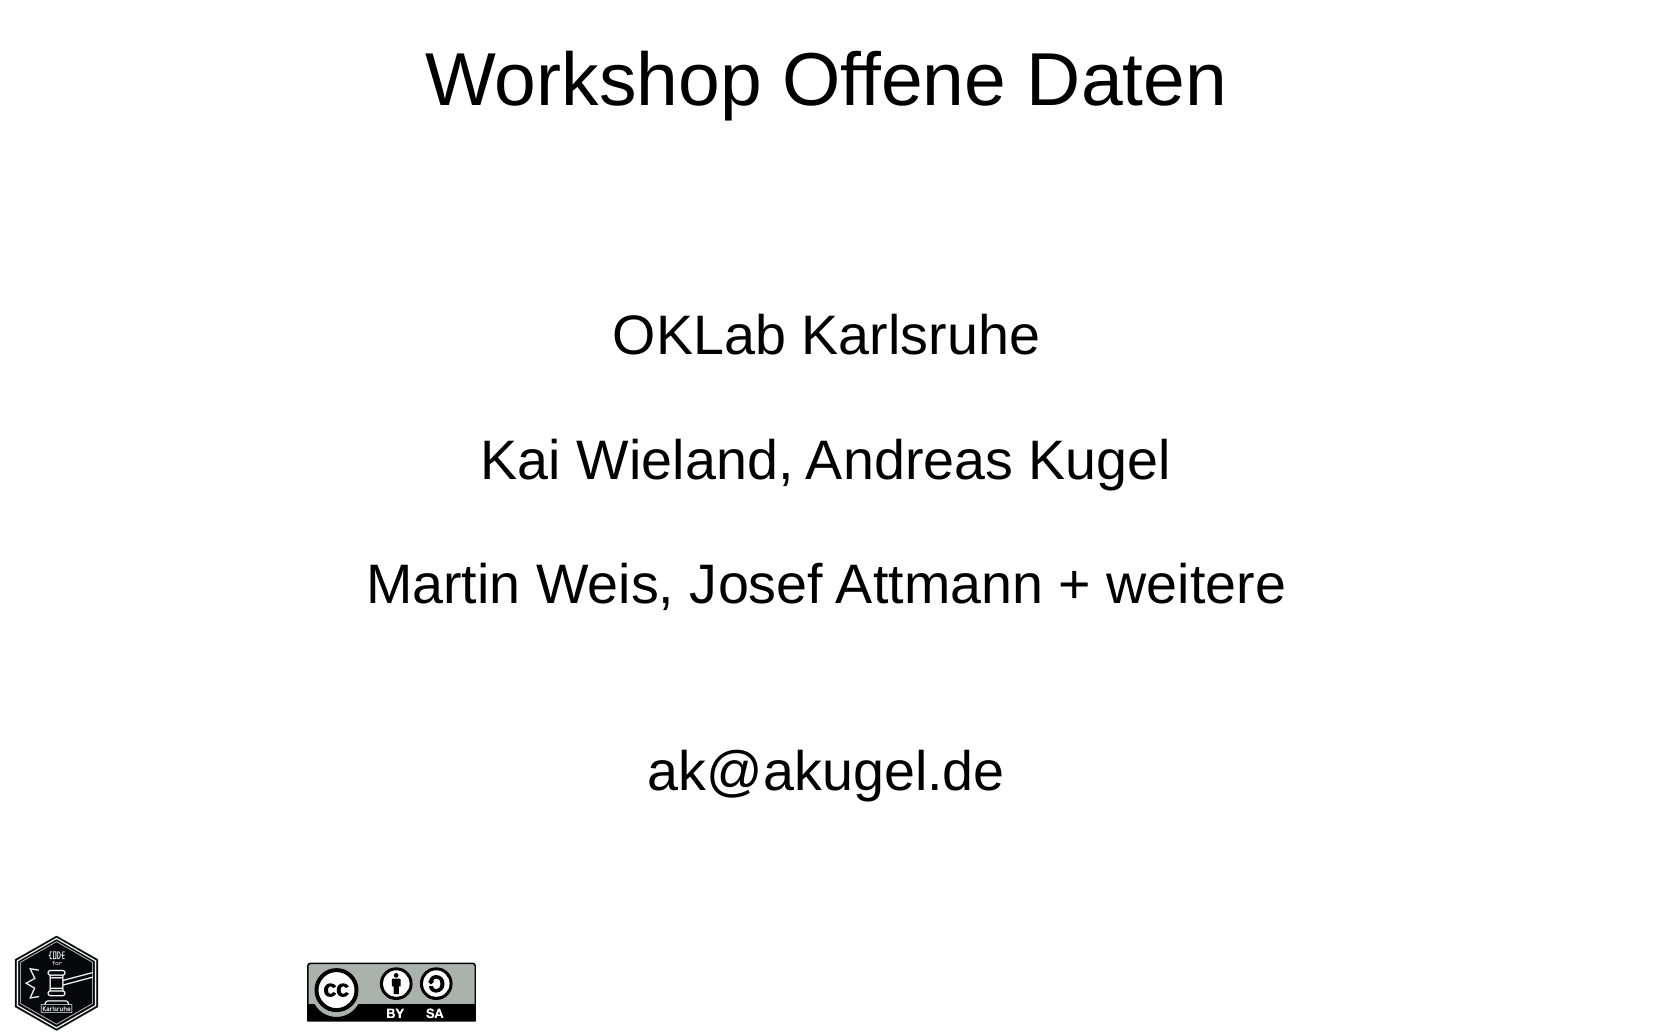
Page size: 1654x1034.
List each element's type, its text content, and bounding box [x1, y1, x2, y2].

title Workshop Offene Daten [82, 17, 1571, 142]
subtitle OKLab Karlsruhe Kai Wieland, Andreas Kugel Martin Weis, Josef Attmann + weitere ak@akugel.de [82, 165, 1571, 942]
picture [6, 933, 107, 1033]
